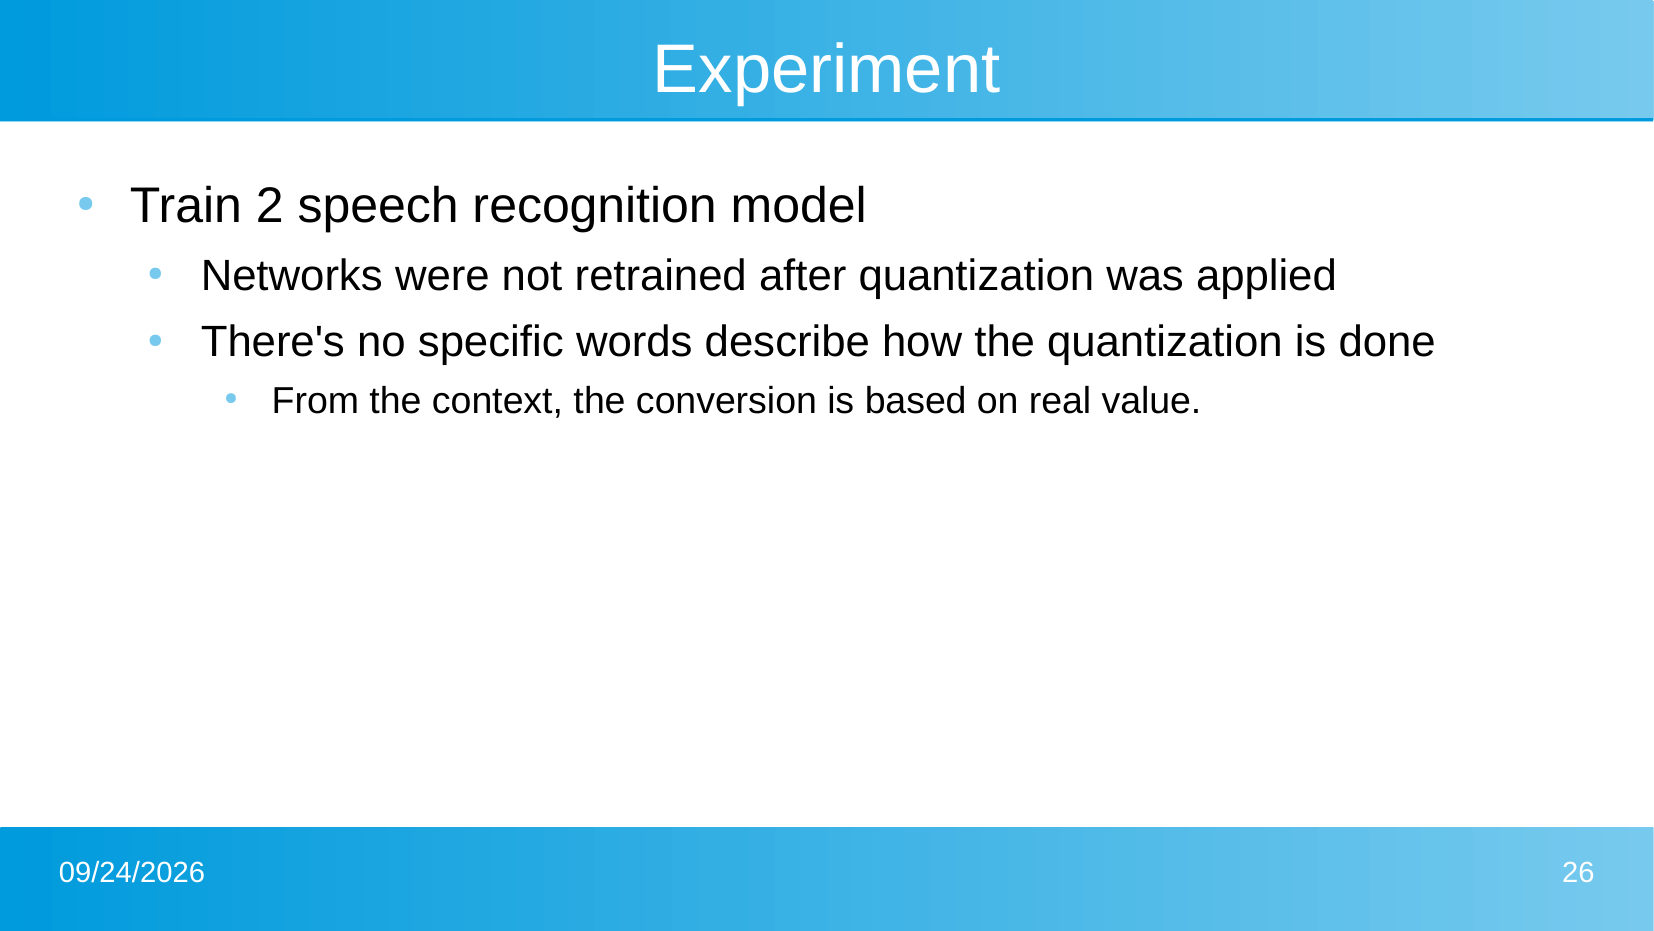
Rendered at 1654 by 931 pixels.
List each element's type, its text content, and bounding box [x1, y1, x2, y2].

list Train 2 speech recognition model Networks were not retrained after quantization was applied There's no specific words describe how the quantization is done From the context, the conversion is based on real value. [59, 177, 1595, 768]
title Experiment [59, 29, 1595, 108]
